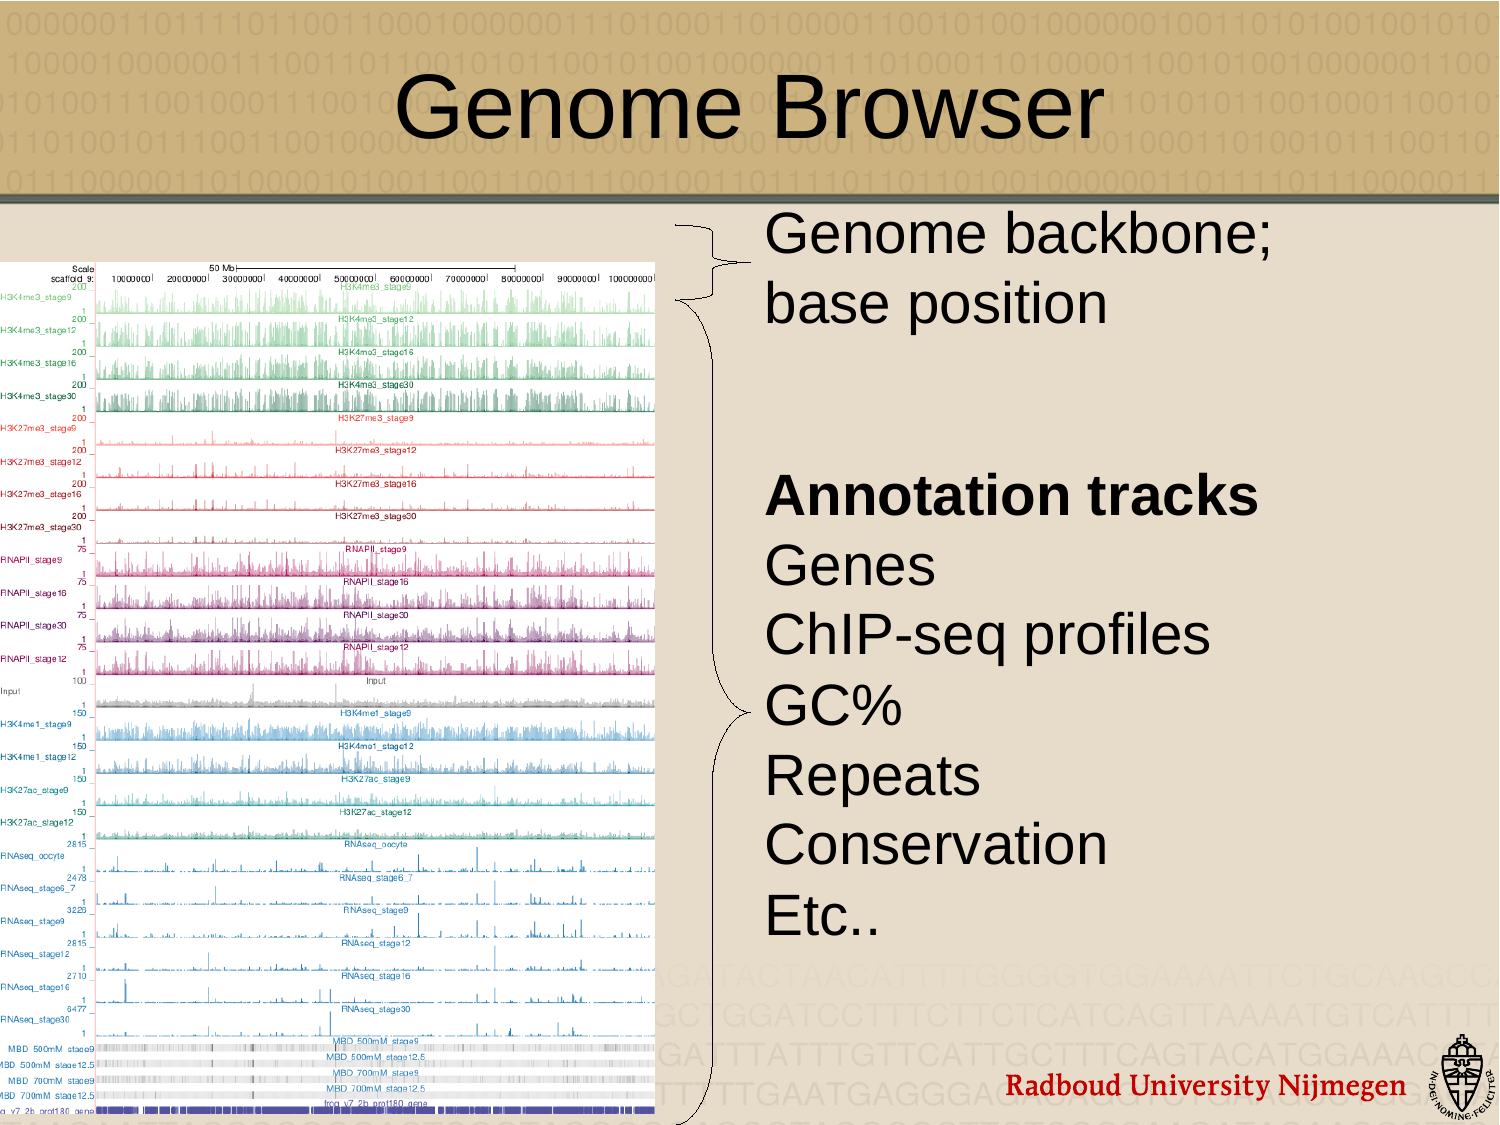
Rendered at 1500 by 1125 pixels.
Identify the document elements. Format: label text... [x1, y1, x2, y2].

title Genome Browser [75, 7, 1425, 196]
text_box Annotation tracks Genes ChIP-seq profiles GC% Repeats Conservation Etc.. [750, 449, 1276, 1025]
text_box Genome backbone; base position [750, 187, 1351, 343]
picture [0, 1, 1500, 1125]
